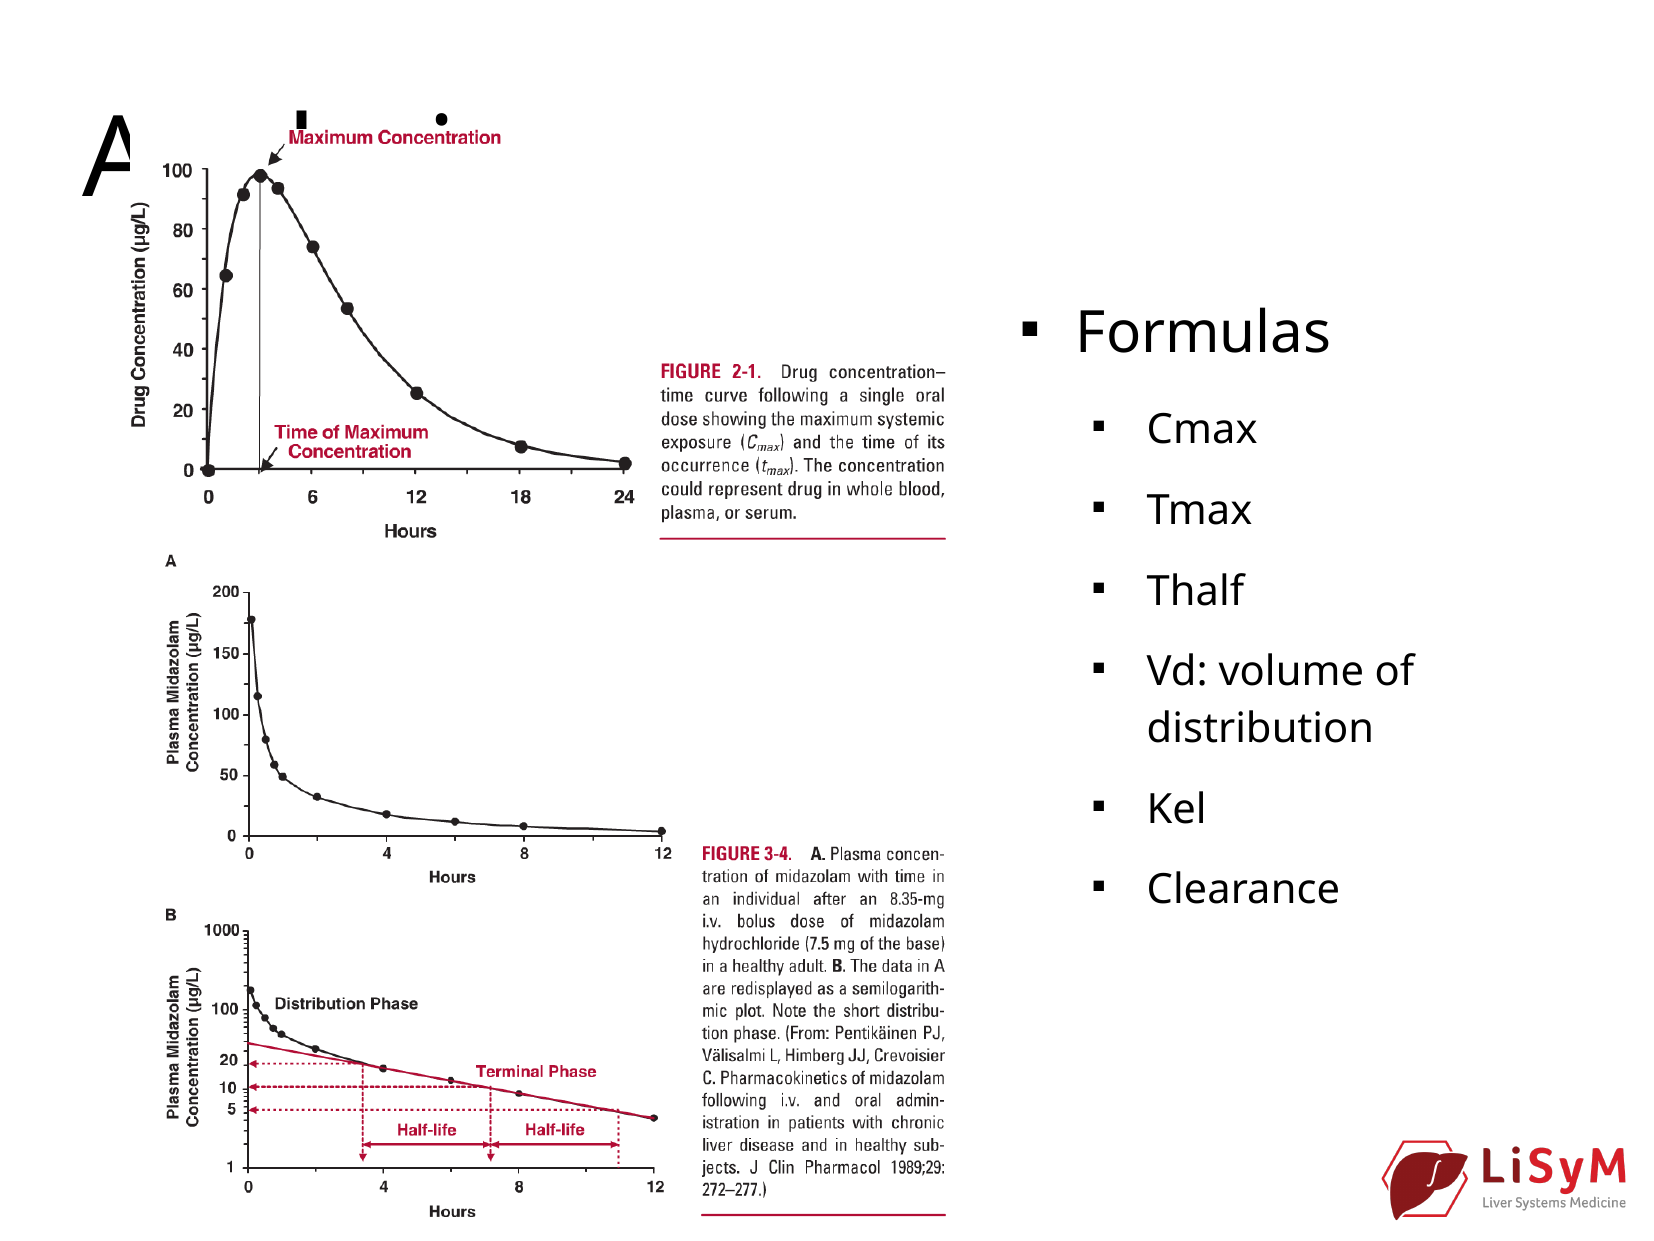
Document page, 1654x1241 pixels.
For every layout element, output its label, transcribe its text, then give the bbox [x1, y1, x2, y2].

picture [165, 554, 946, 1217]
title Analysis [82, 49, 1571, 257]
picture [130, 129, 946, 541]
list Formulas Cmax Tmax Thalf Vd: volume of distribution Kel Clearance [1005, 290, 1571, 1010]
picture [1380, 1139, 1627, 1222]
